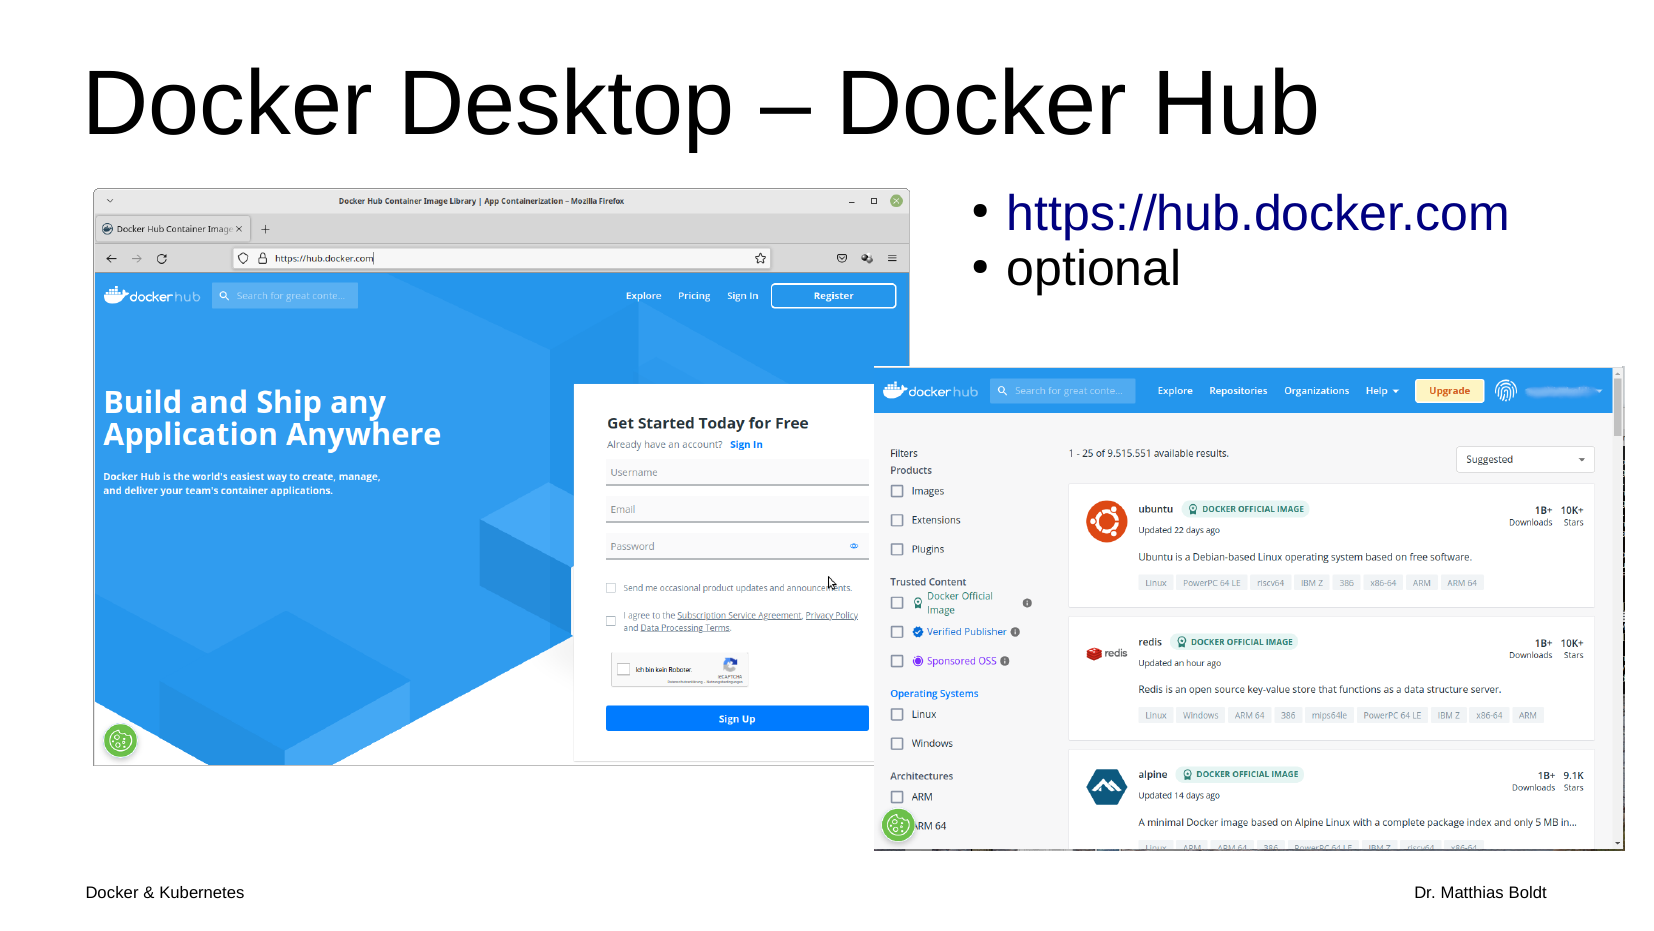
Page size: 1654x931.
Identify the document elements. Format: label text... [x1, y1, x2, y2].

picture [93, 188, 1625, 851]
text_box https://hub.docker.com optional [956, 177, 1607, 304]
title Docker Desktop – Docker Hub [82, 0, 1619, 206]
text_box Docker & Kubernetes Dr. Matthias Boldt [70, 875, 1563, 910]
